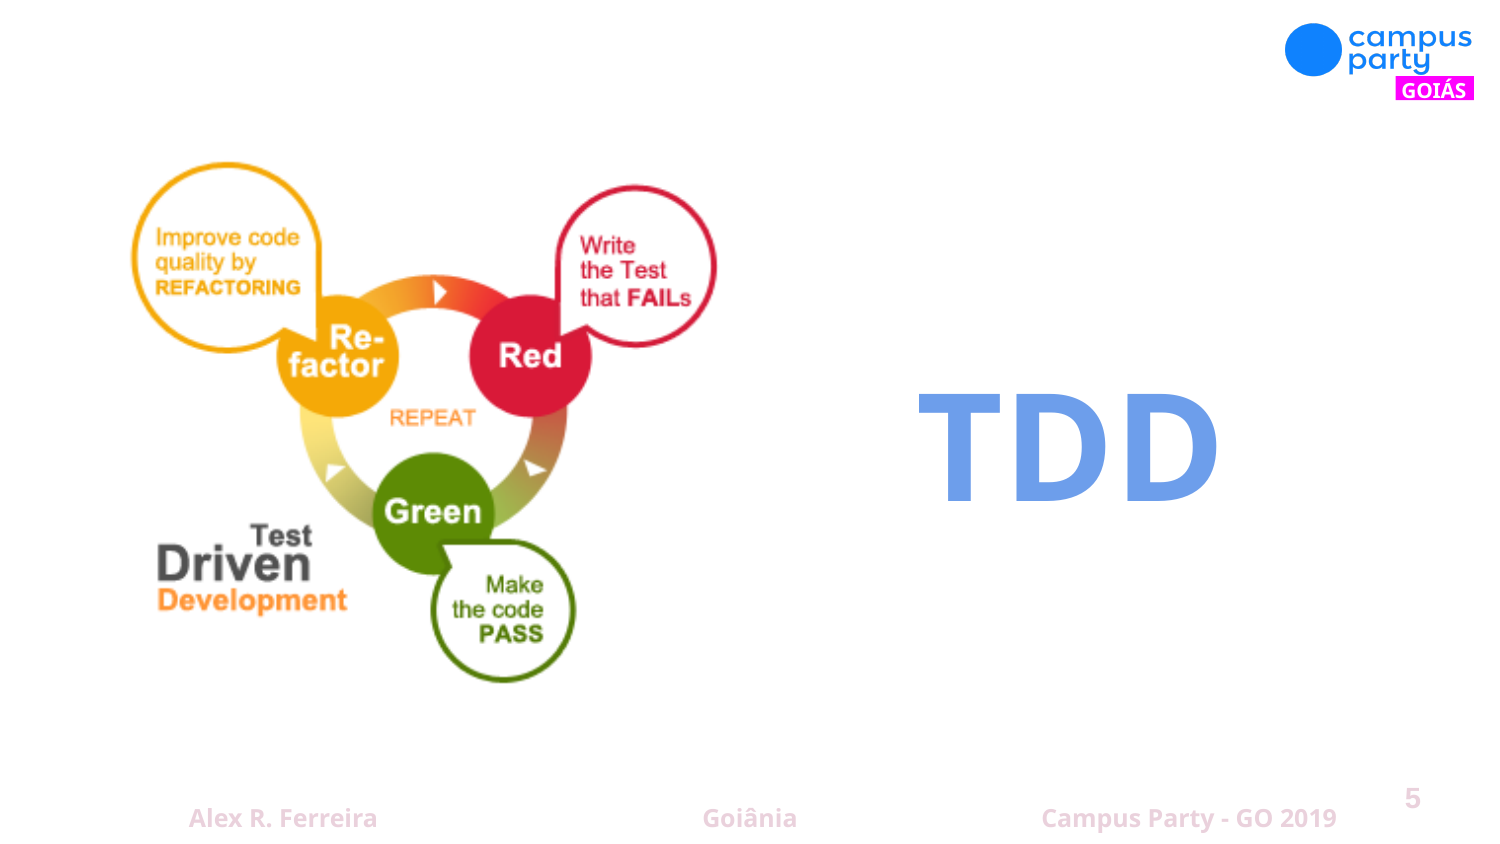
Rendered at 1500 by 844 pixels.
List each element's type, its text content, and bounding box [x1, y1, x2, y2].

picture [109, 129, 741, 715]
text_box TDD [901, 336, 1313, 508]
picture [1280, 18, 1477, 80]
slide_number <número> [1389, 764, 1480, 830]
